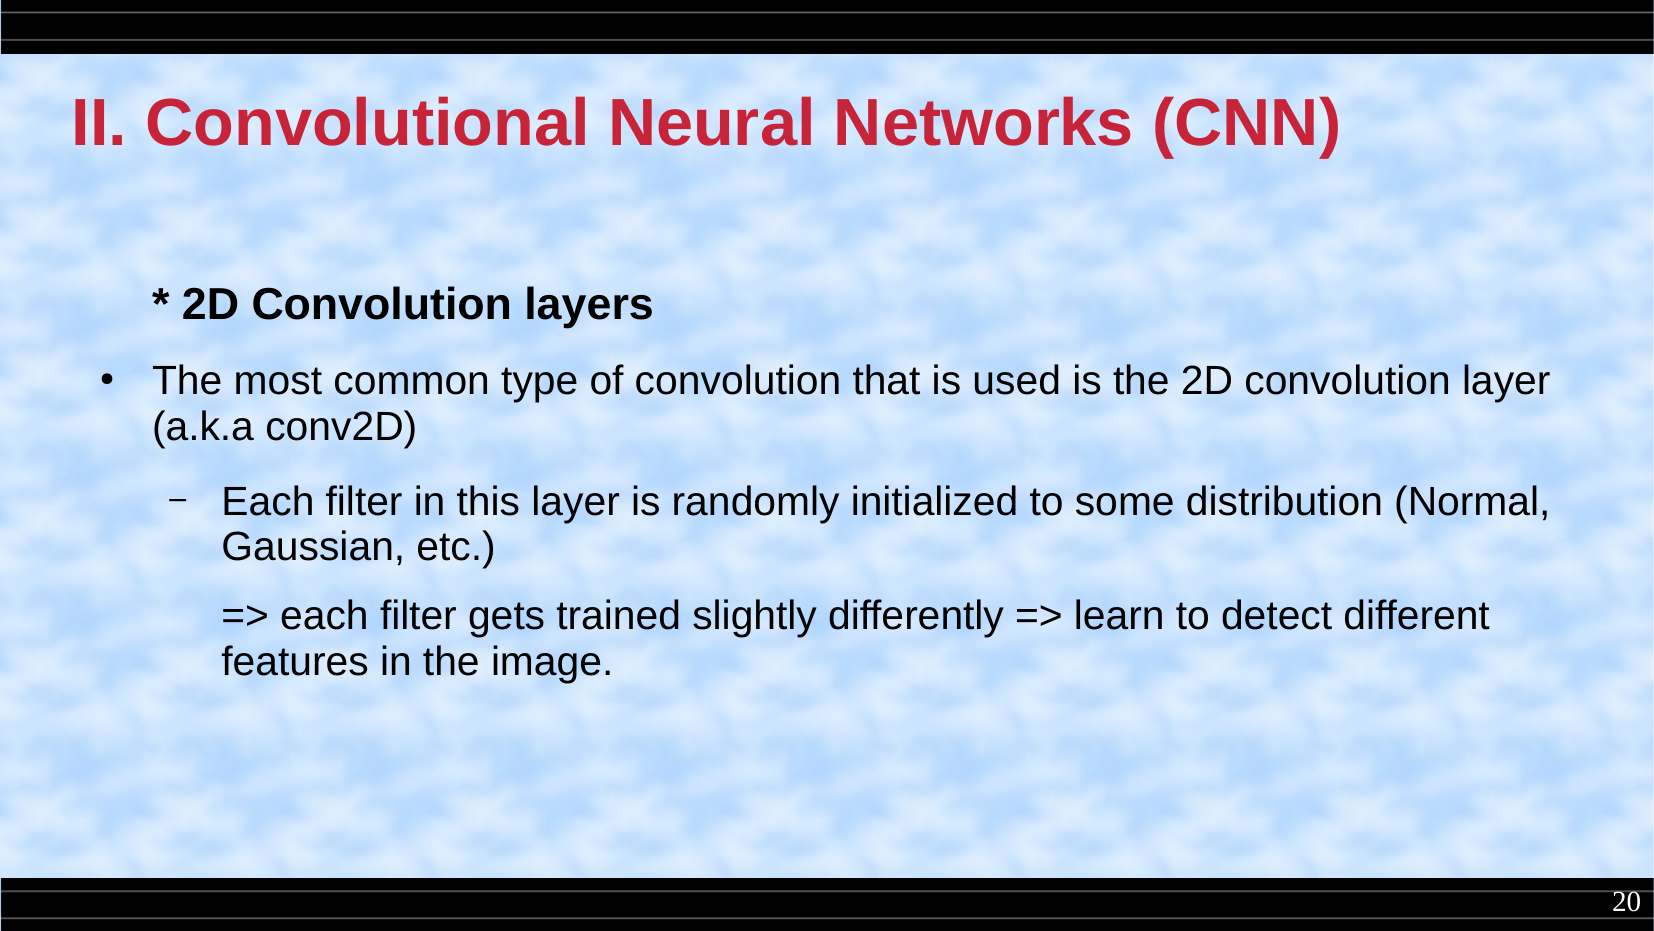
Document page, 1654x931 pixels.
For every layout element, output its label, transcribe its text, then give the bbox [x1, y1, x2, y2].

list * 2D Convolution layers The most common type of convolution that is used is the 2D convolution layer (a.k.a conv2D) Each filter in this layer is randomly initialized to some distribution (Normal, Gaussian, etc.) => each filter gets trained slightly differently => learn to detect different features in the image. [82, 200, 1571, 686]
title II. Convolutional Neural Networks (CNN) [71, 44, 1560, 201]
picture [0, 0, 1654, 931]
